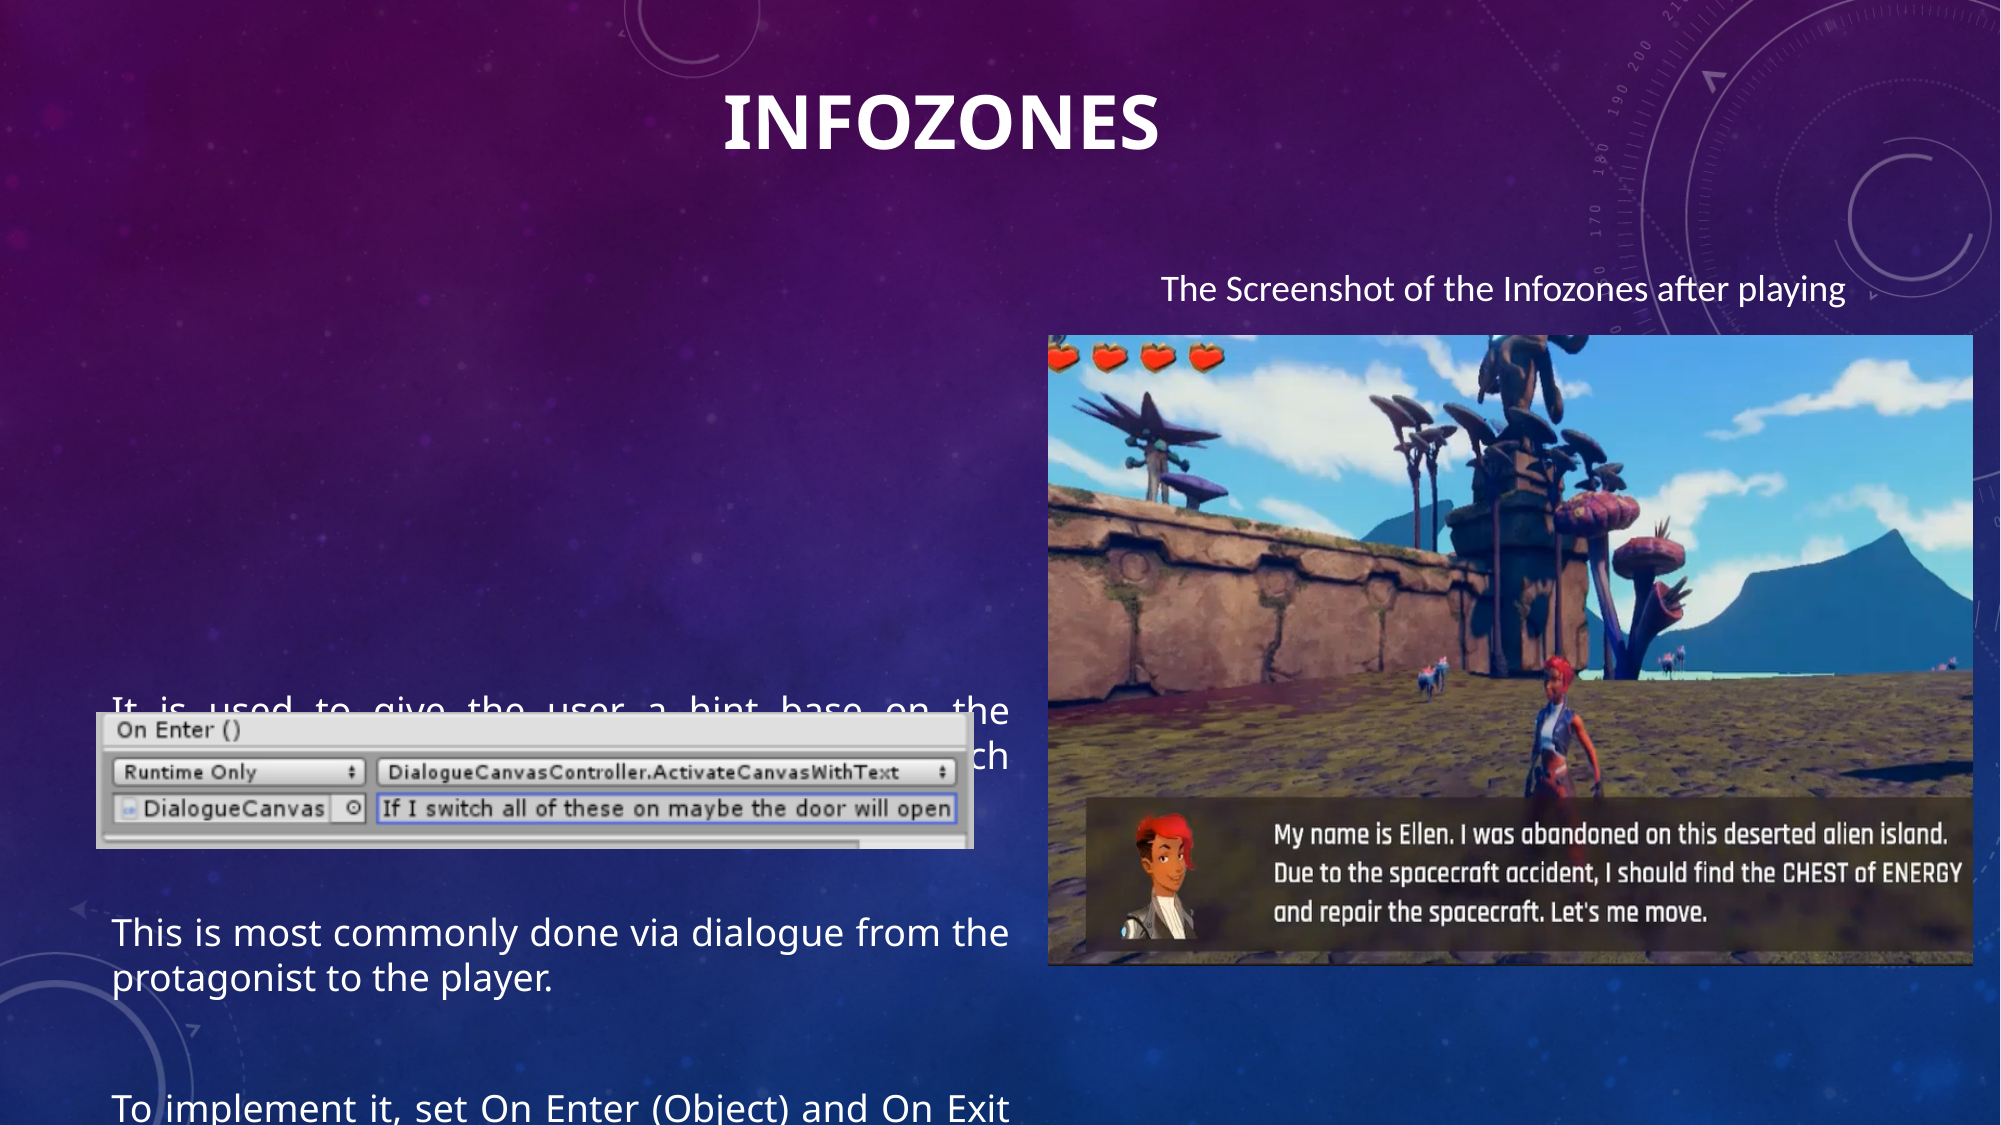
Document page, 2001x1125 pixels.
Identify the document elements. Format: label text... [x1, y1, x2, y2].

title Infozones [111, 0, 1774, 239]
text_box The Screenshot of the Infozones after playing [1035, 256, 1973, 318]
picture [1048, 335, 1973, 966]
picture [96, 712, 974, 849]
list It is used to give the user a hint base on the scenario and tell the importance when Ellen reach to a specific position. This is most commonly done via dialogue from the protagonist to the player. To implement it, set On Enter (Object) and On Exit to the Dialogue Canvas Controller Script by dragging it into the empty object slot. [96, 427, 1036, 1125]
